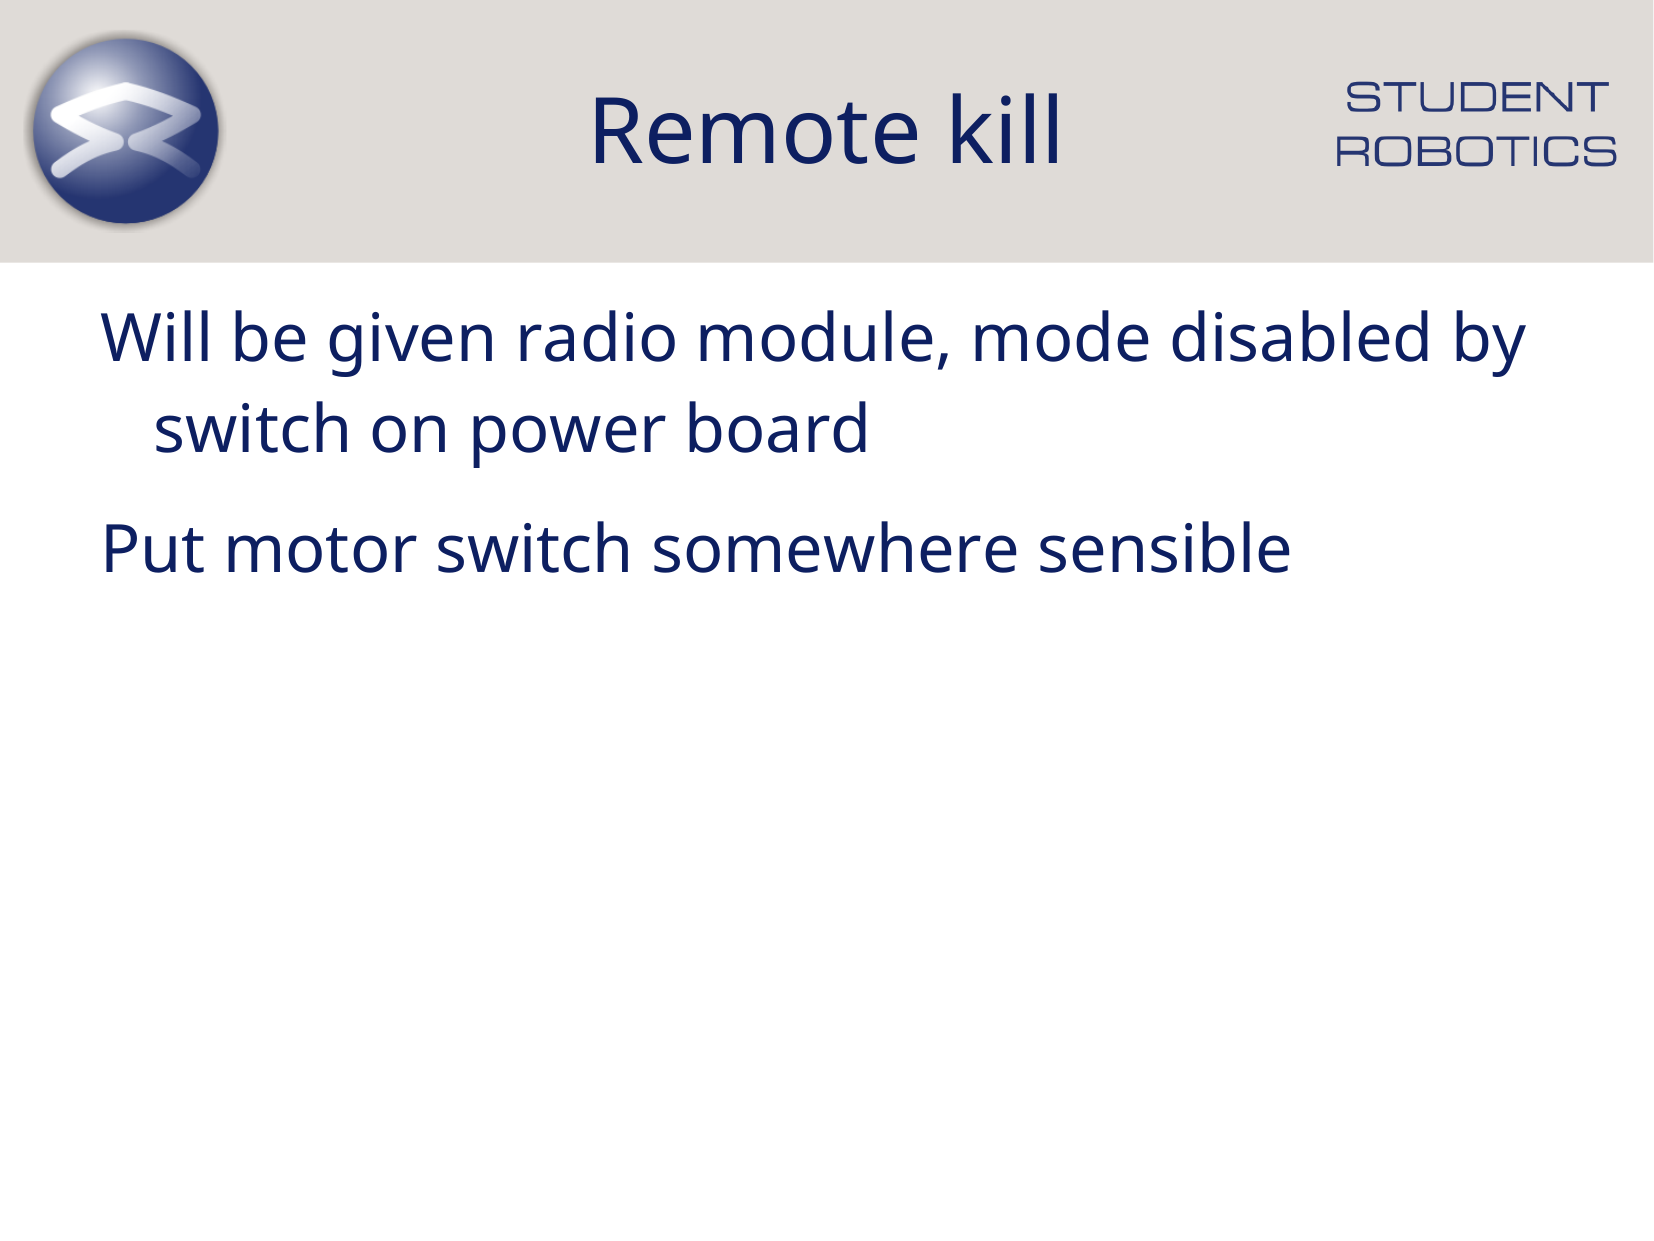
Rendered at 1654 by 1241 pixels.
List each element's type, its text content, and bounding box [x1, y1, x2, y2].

list Will be given radio module, mode disabled by switch on power board Put motor switch somewhere sensible [82, 290, 1571, 1094]
picture [1571, 68, 1633, 174]
picture [9, 19, 82, 245]
title Remote kill [82, 7, 1571, 250]
